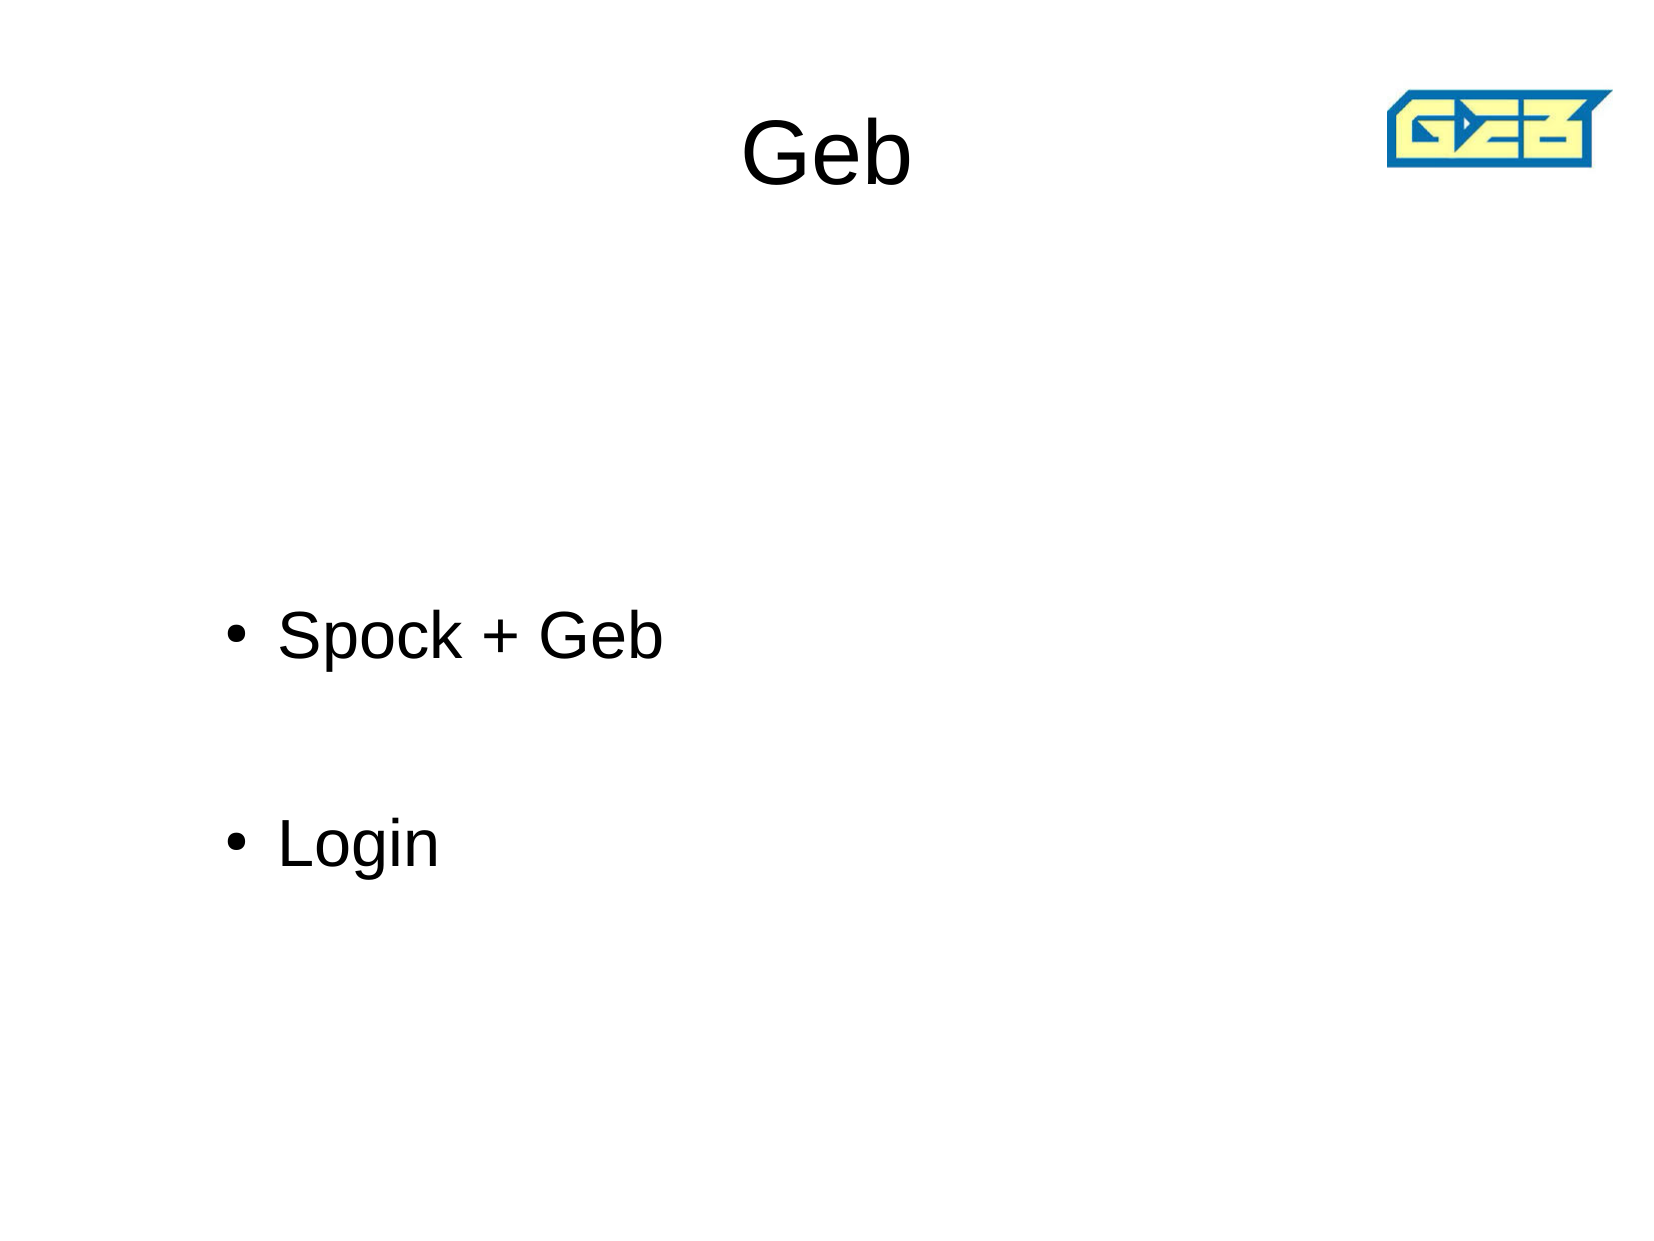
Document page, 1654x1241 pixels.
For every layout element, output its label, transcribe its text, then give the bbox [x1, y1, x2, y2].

picture [1387, 16, 1613, 242]
list Spock + Geb Login [206, 285, 1381, 1005]
title Geb [82, 49, 1571, 257]
